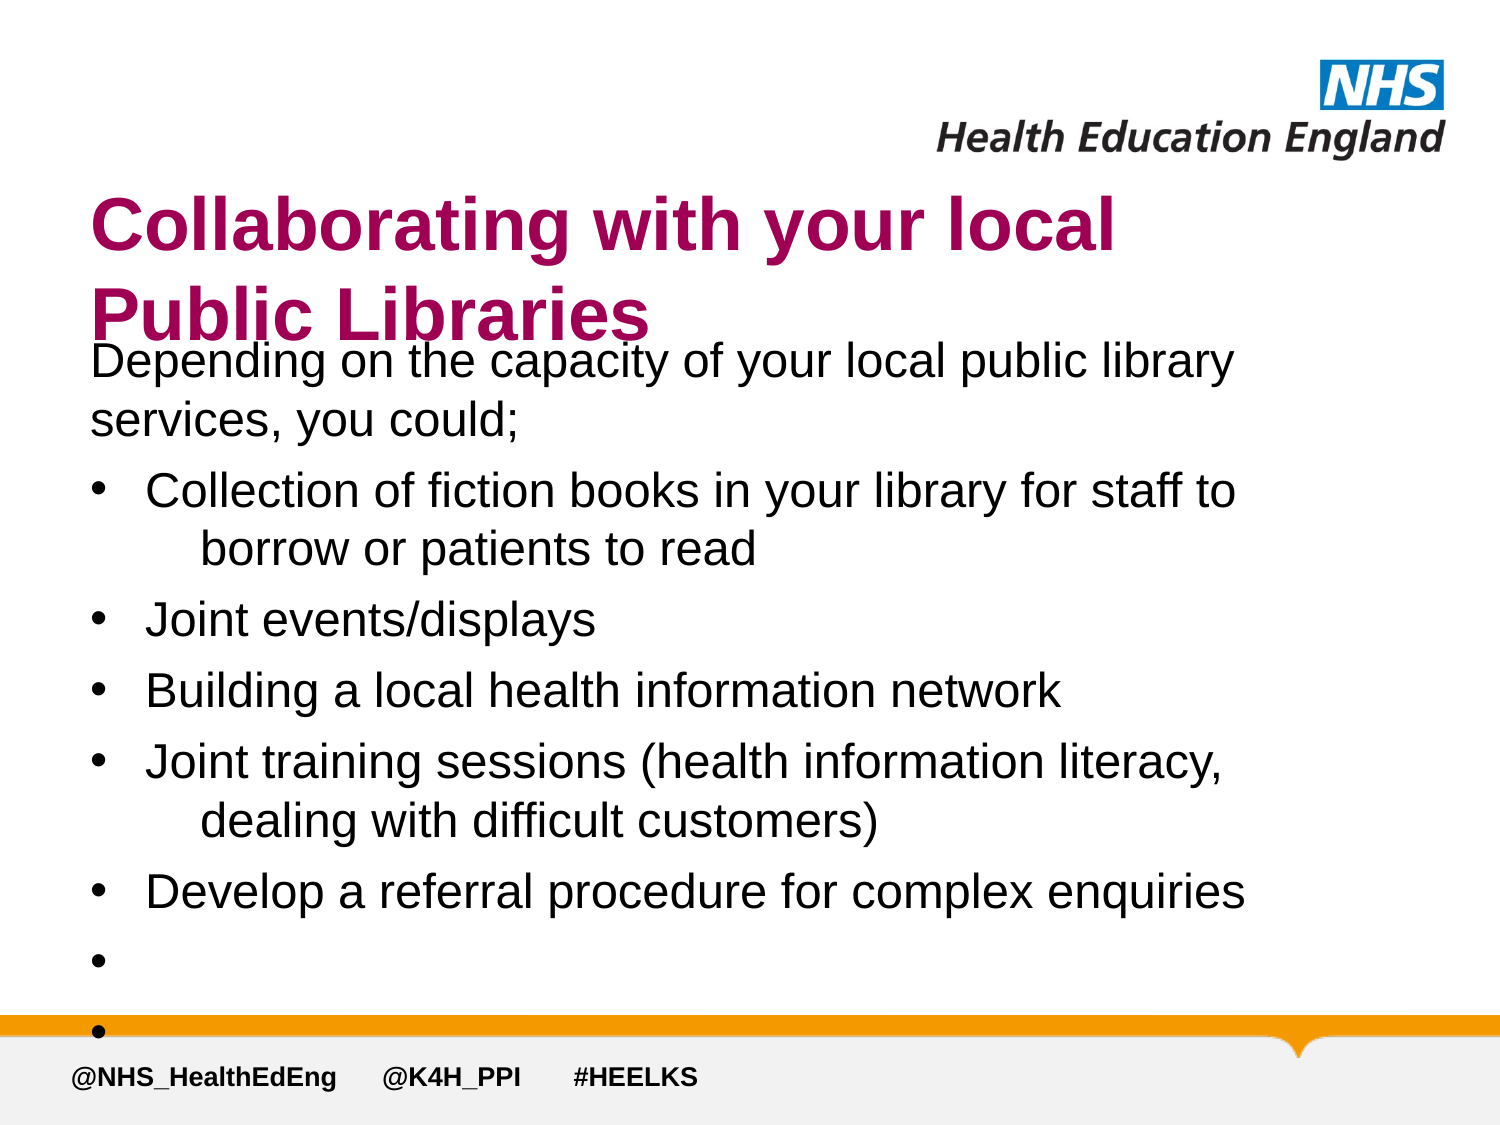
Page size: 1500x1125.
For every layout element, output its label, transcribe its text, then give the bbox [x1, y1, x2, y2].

list Depending on the capacity of your local public library services, you could; Collection of fiction books in your library for staff to borrow or patients to read Joint events/displays Building a local health information network Joint training sessions (health information literacy, dealing with difficult customers) Develop a referral procedure for complex enquiries [75, 387, 1361, 932]
text_box @NHS_HealthEdEng @K4H_PPI #HEELKS [55, 1052, 932, 1113]
title Collaborating with your local Public Libraries [75, 168, 1351, 351]
